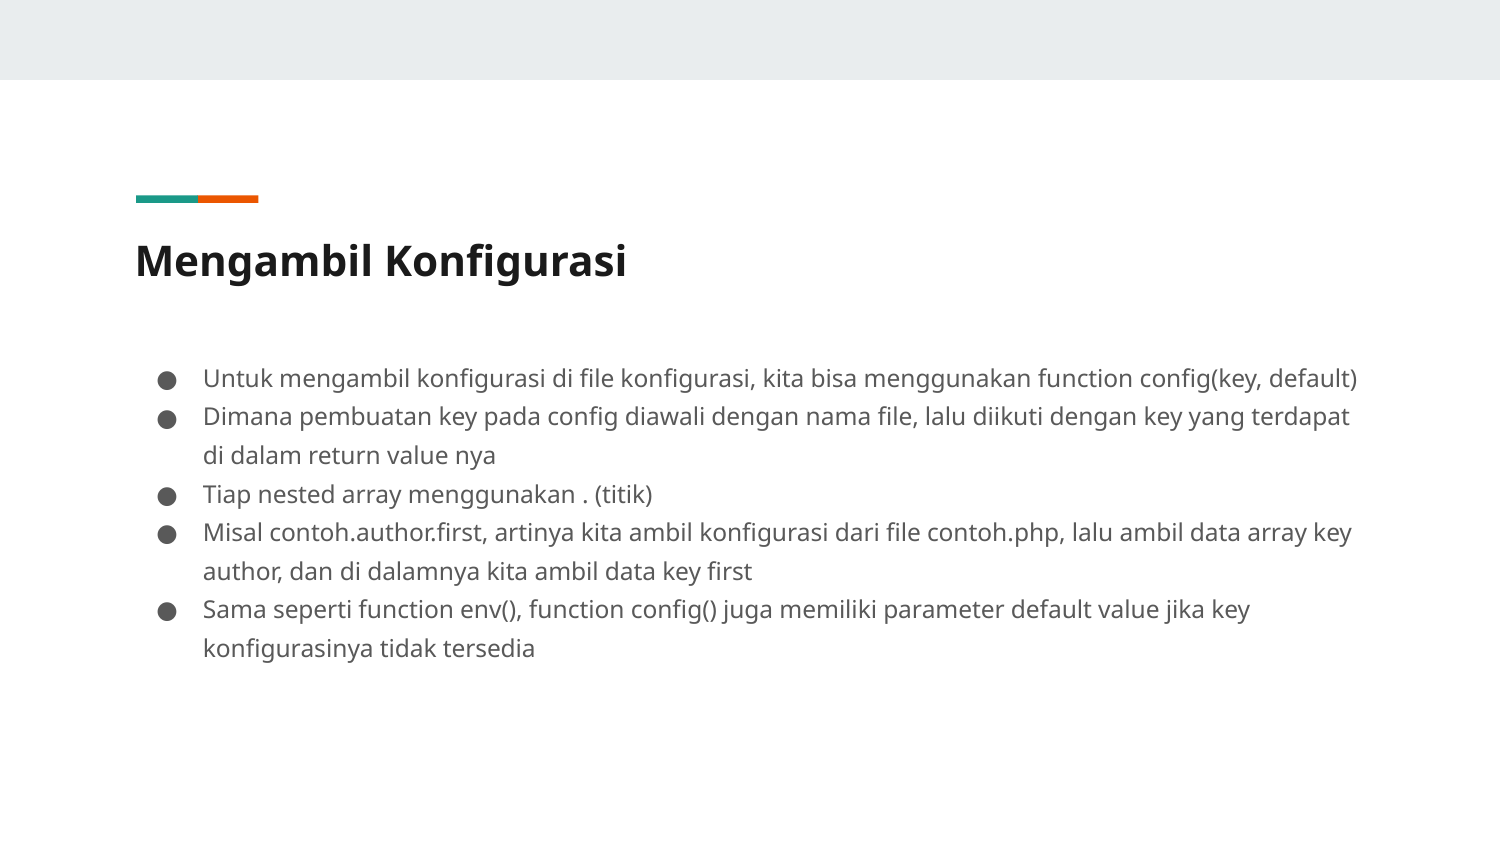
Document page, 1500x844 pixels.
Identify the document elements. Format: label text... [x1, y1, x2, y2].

list Untuk mengambil konfigurasi di file konfigurasi, kita bisa menggunakan function config(key, default) Dimana pembuatan key pada config diawali dengan nama file, lalu diikuti dengan key yang terdapat di dalam return value nya Tiap nested array menggunakan . (titik) Misal contoh.author.first, artinya kita ambil konfigurasi dari file contoh.php, lalu ambil data array key author, dan di dalamnya kita ambil data key first Sama seperti function env(), function config() juga memiliki parameter default value jika key konfigurasinya tidak tersedia [119, 341, 1381, 712]
title Mengambil Konfigurasi [119, 216, 1381, 305]
